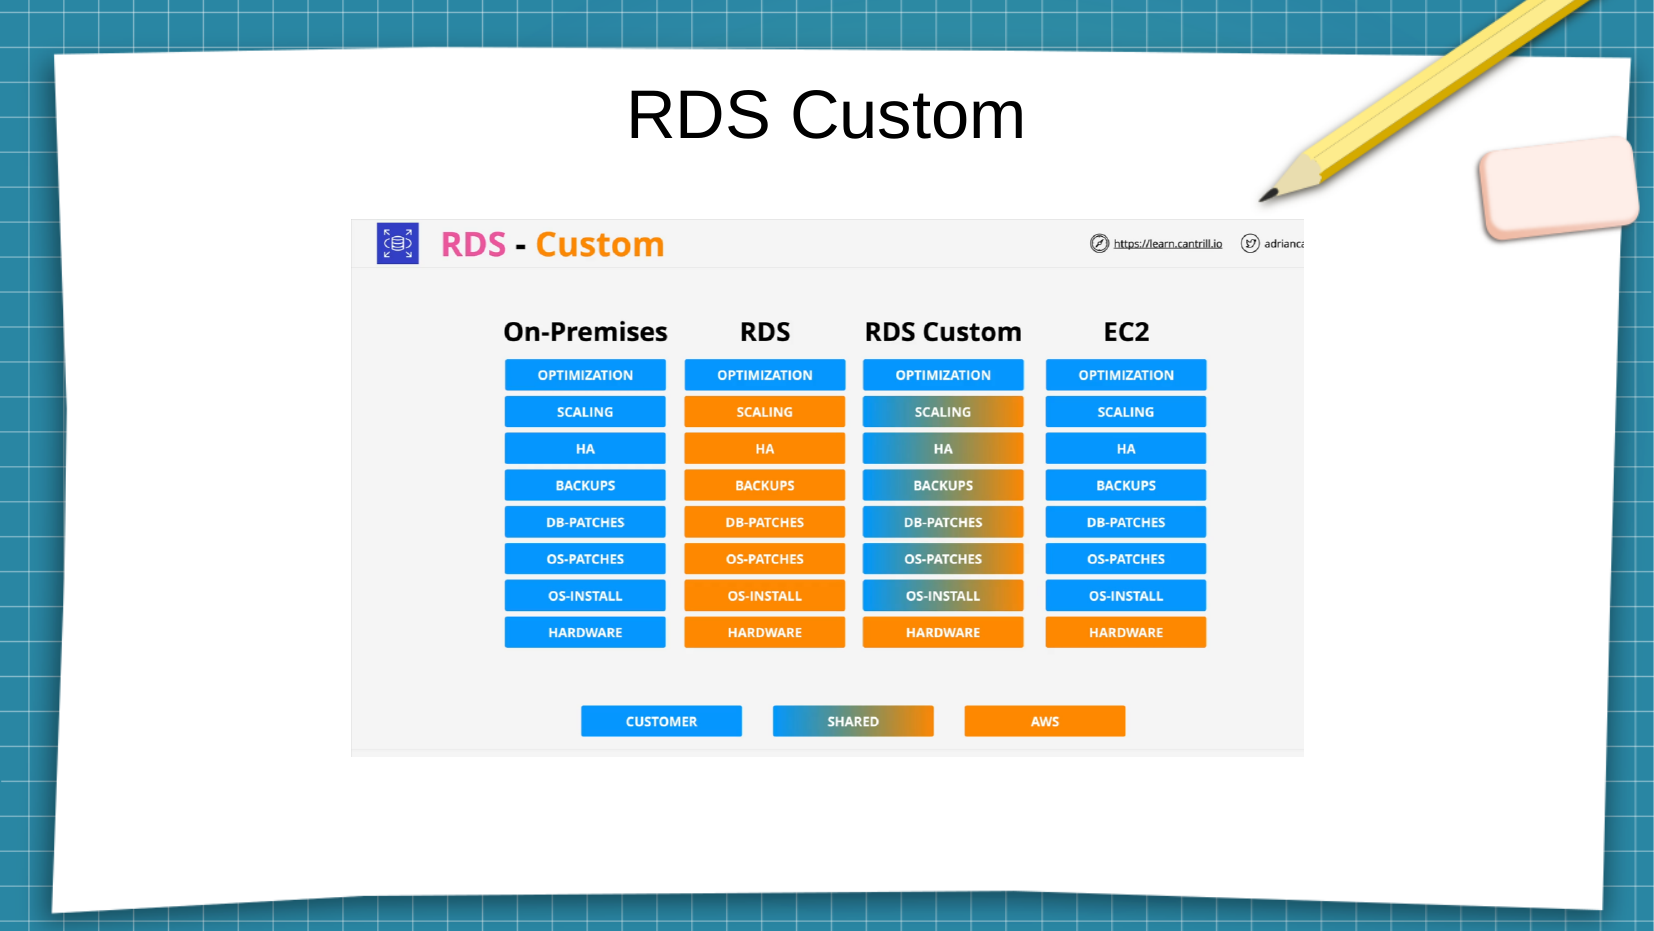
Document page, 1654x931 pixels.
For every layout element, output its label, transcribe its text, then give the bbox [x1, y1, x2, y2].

picture [0, 0, 1654, 931]
title RDS Custom [82, 37, 1571, 193]
